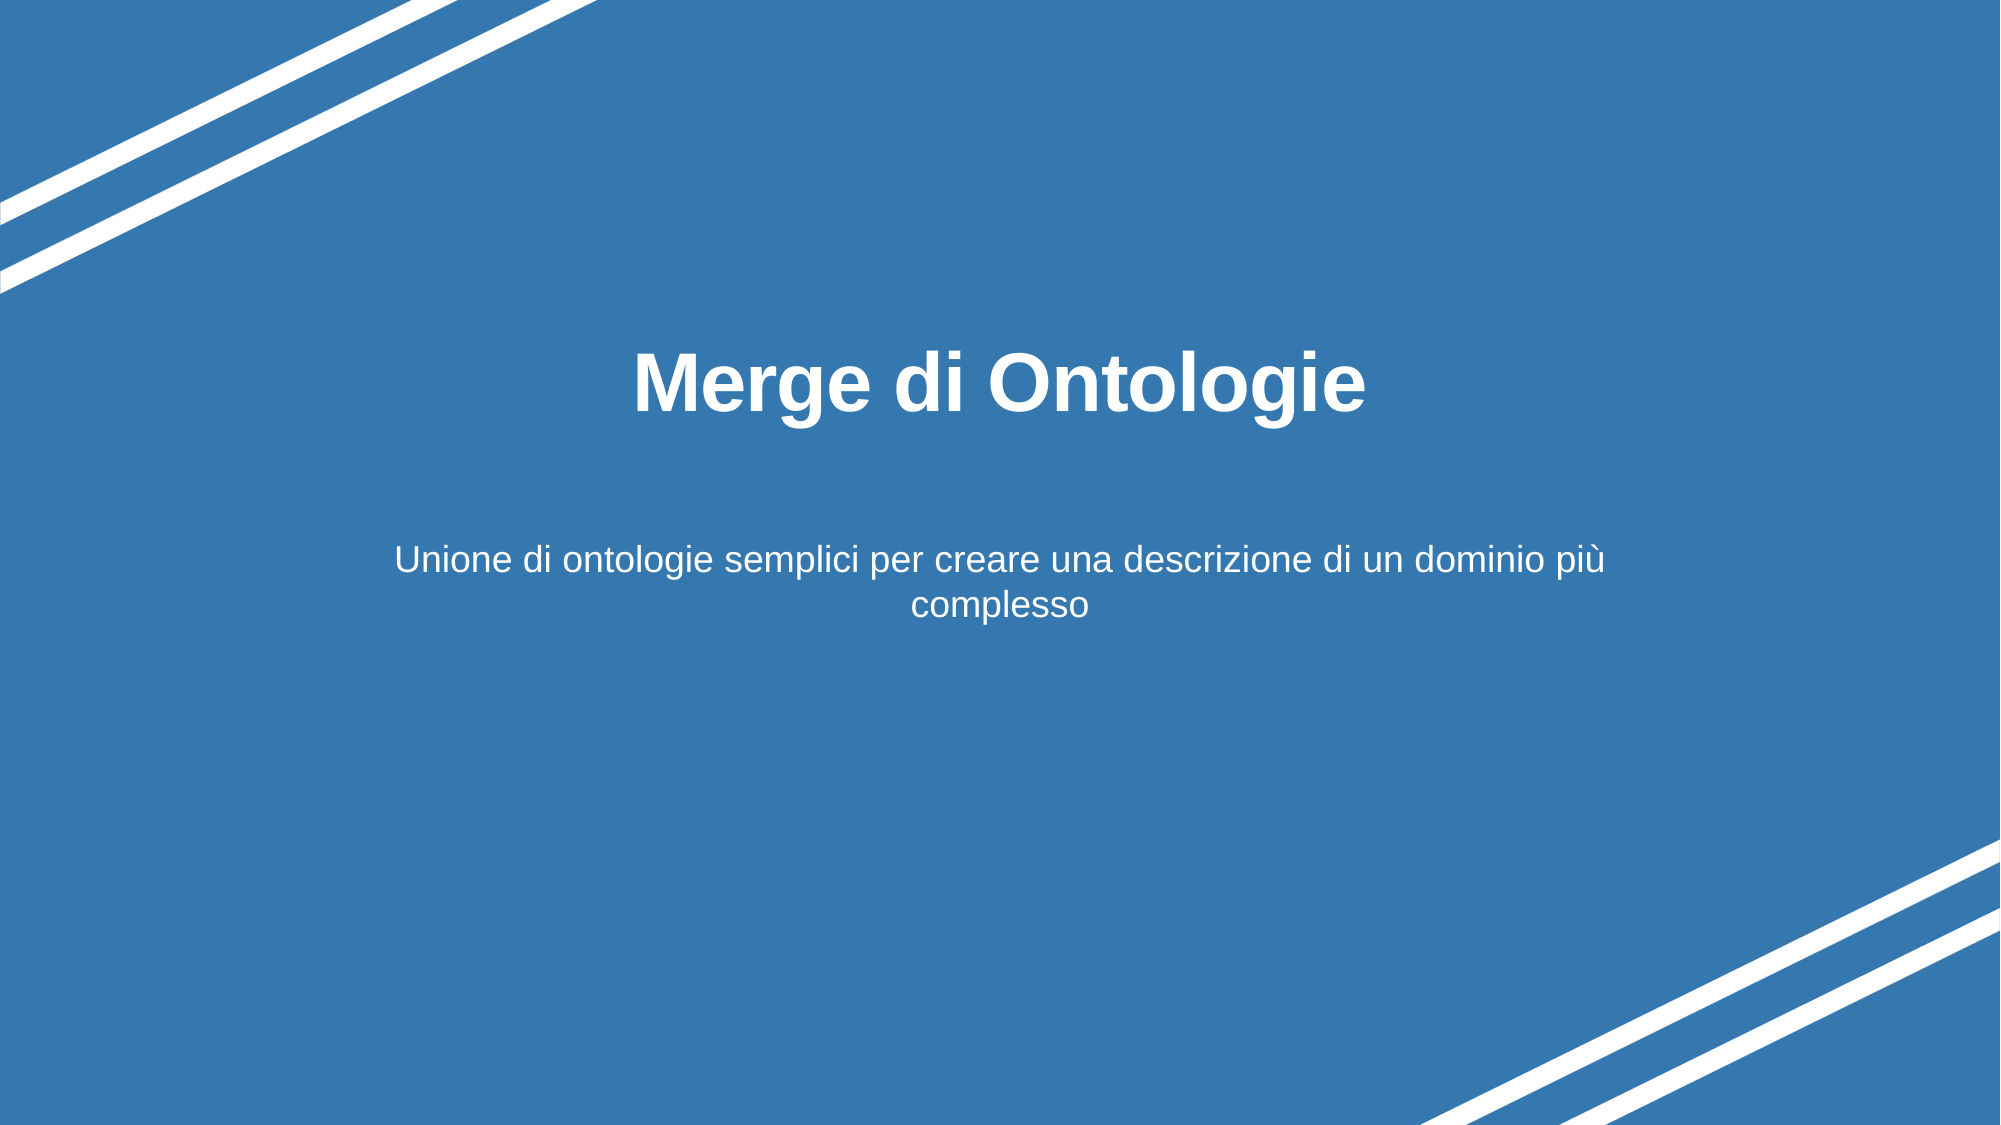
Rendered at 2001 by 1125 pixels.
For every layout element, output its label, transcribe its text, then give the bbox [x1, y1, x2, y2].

title Merge di Ontologie [250, 327, 1750, 429]
picture [0, 0, 2000, 1125]
list Unione di ontologie semplici per creare una descrizione di un dominio più complesso [360, 534, 1640, 787]
